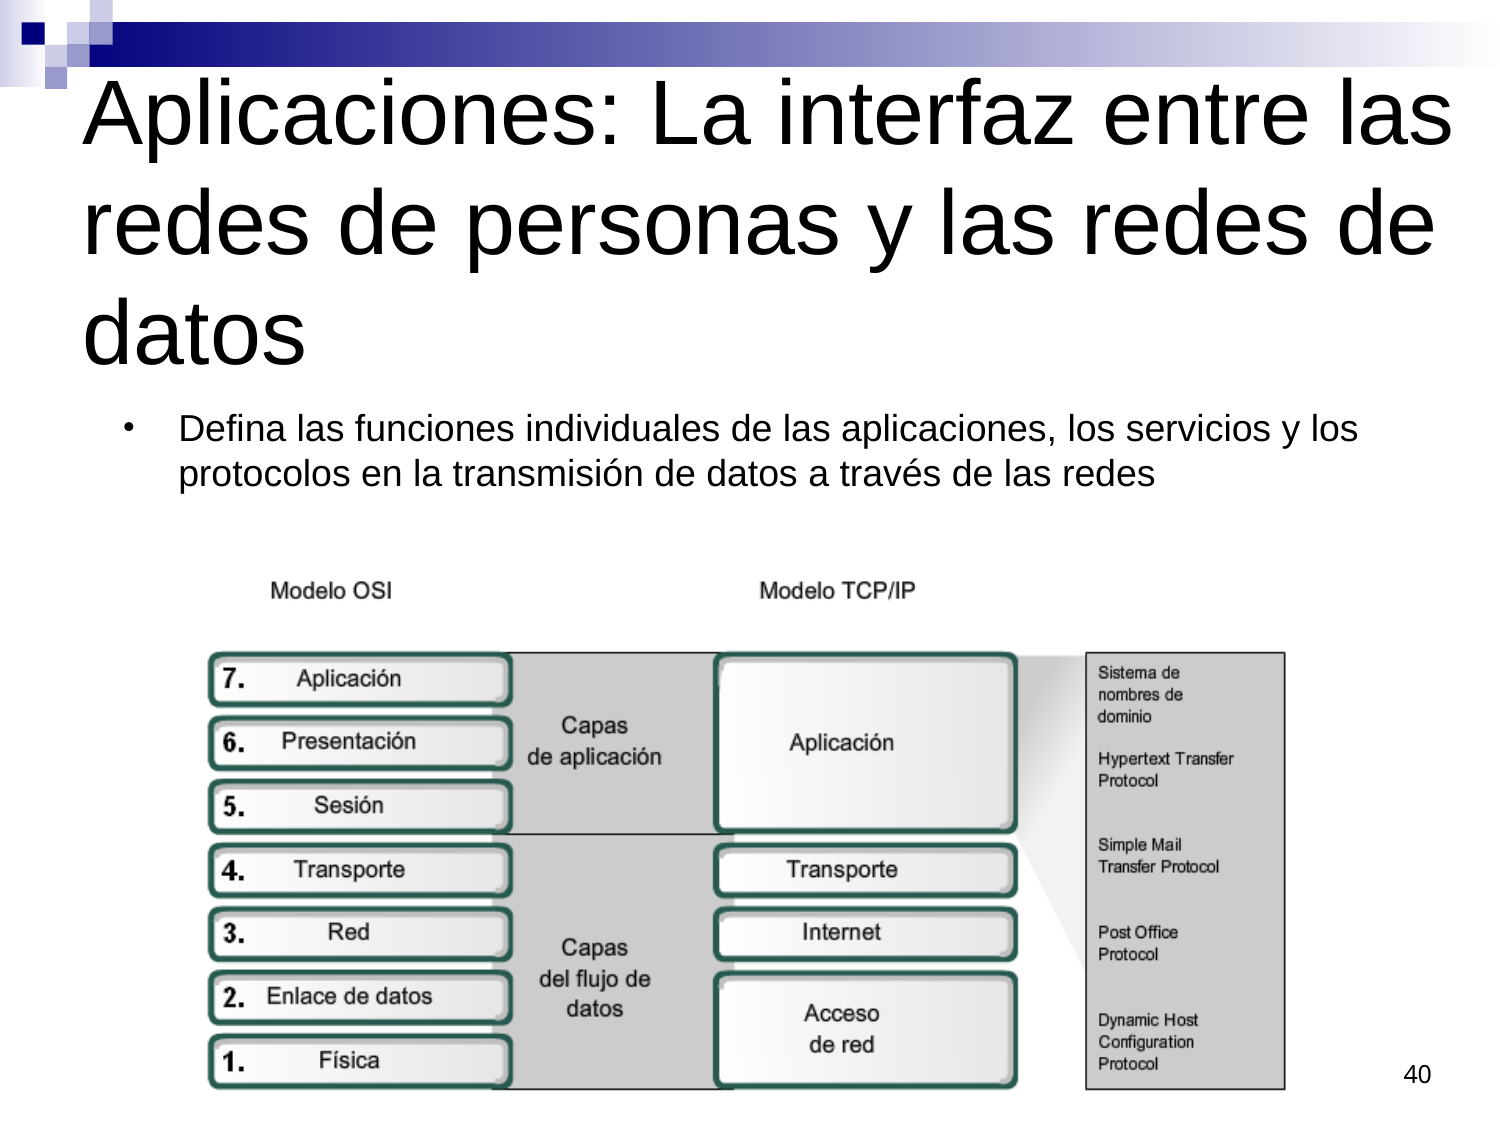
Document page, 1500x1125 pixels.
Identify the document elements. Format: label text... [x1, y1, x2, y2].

text_box <número> [1074, 1025, 1447, 1101]
picture [197, 574, 1303, 1106]
text_box Defina las funciones individuales de las aplicaciones, los servicios y los protocolos en la transmisión de datos a través de las redes [107, 396, 1411, 575]
text_box Aplicaciones: La interfaz entre las redes de personas y las redes de datos [67, 45, 1483, 391]
